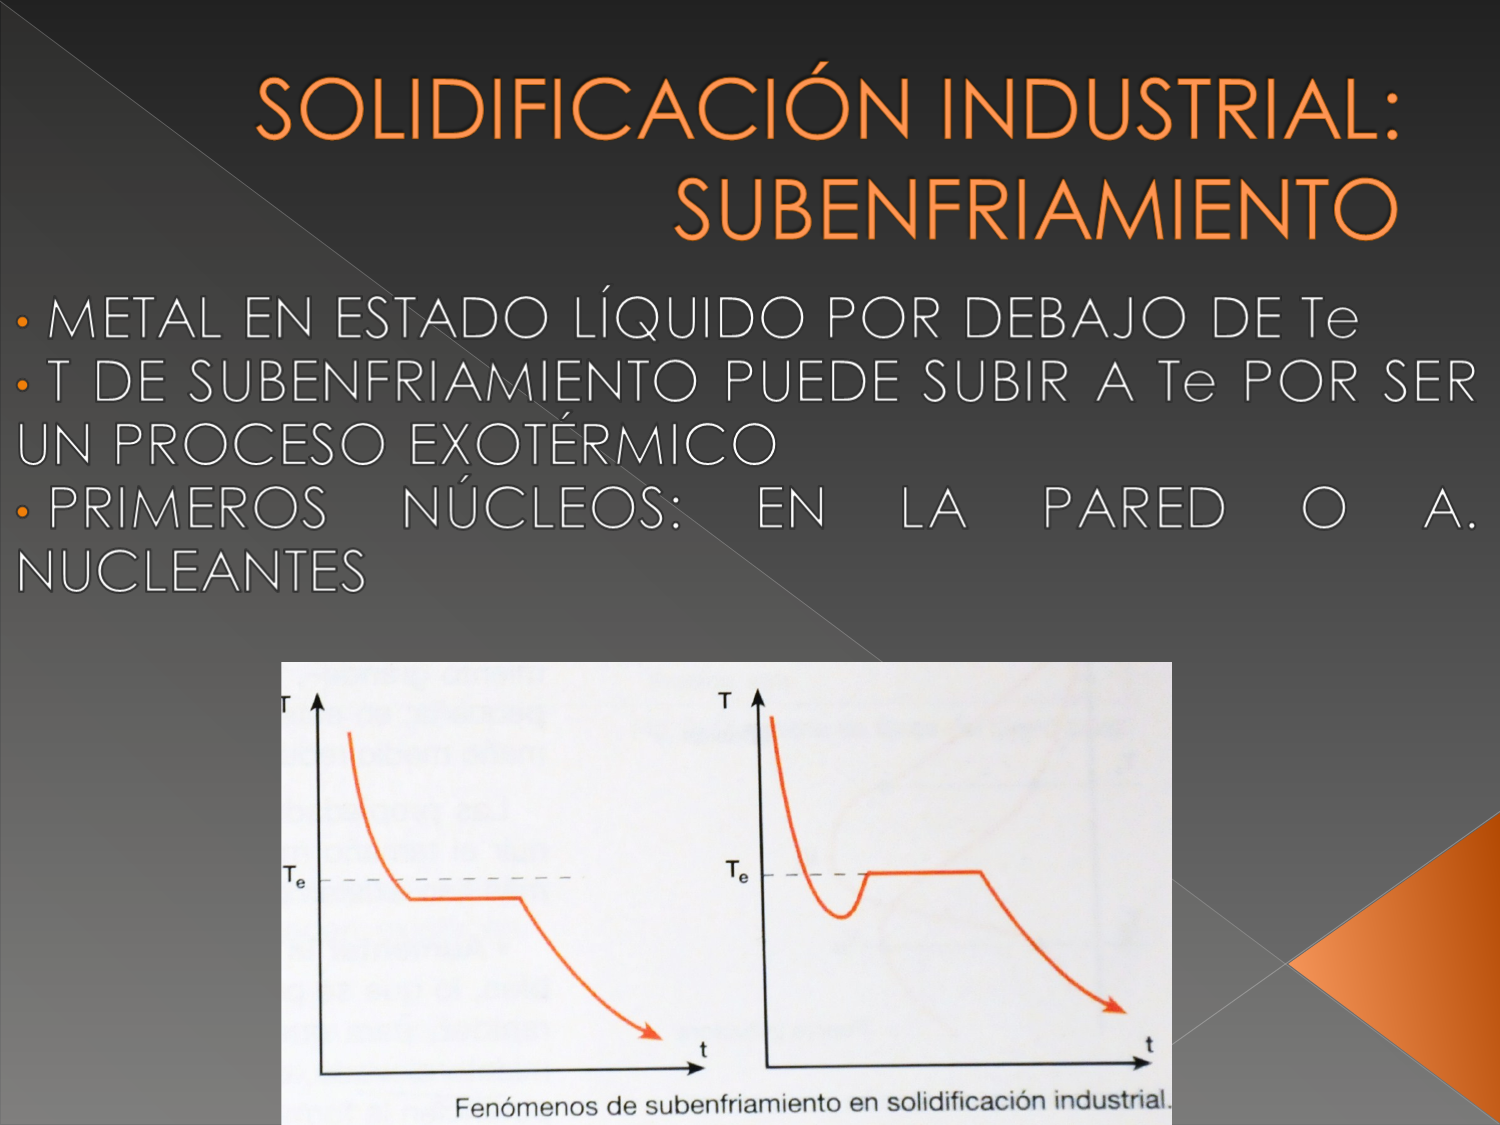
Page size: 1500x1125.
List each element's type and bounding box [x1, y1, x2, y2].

picture [0, 21, 1500, 635]
picture [281, 662, 1172, 1125]
